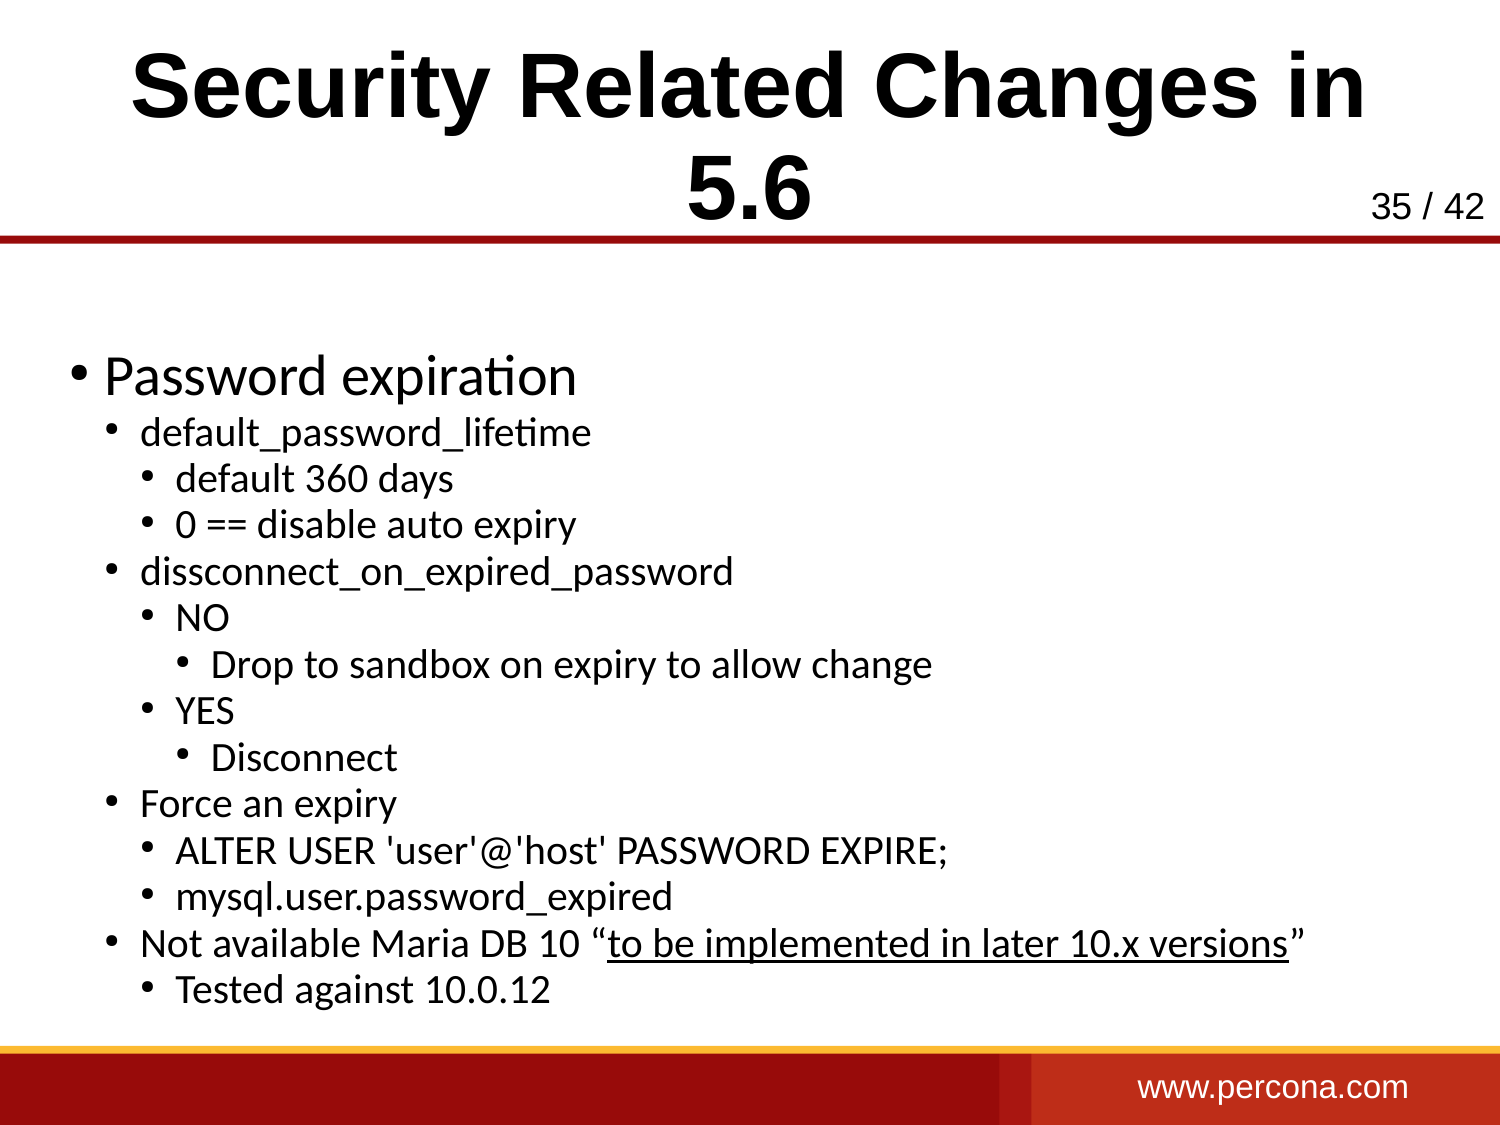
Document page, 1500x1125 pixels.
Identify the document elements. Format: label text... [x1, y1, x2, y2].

text_box Password expiration default_password_lifetime default 360 days 0 == disable auto expiry dissconnect_on_expired_password NO Drop to sandbox on expiry to allow change YES Disconnect Force an expiry ALTER USER 'user'@'host' PASSWORD EXPIRE; mysql.user.password_expired Not available Maria DB 10 “to be implemented in later 10.x versions” Tested against 10.0.12 [69, 269, 1419, 1012]
text_box Security Related Changes in 5.6 [74, 44, 1425, 232]
